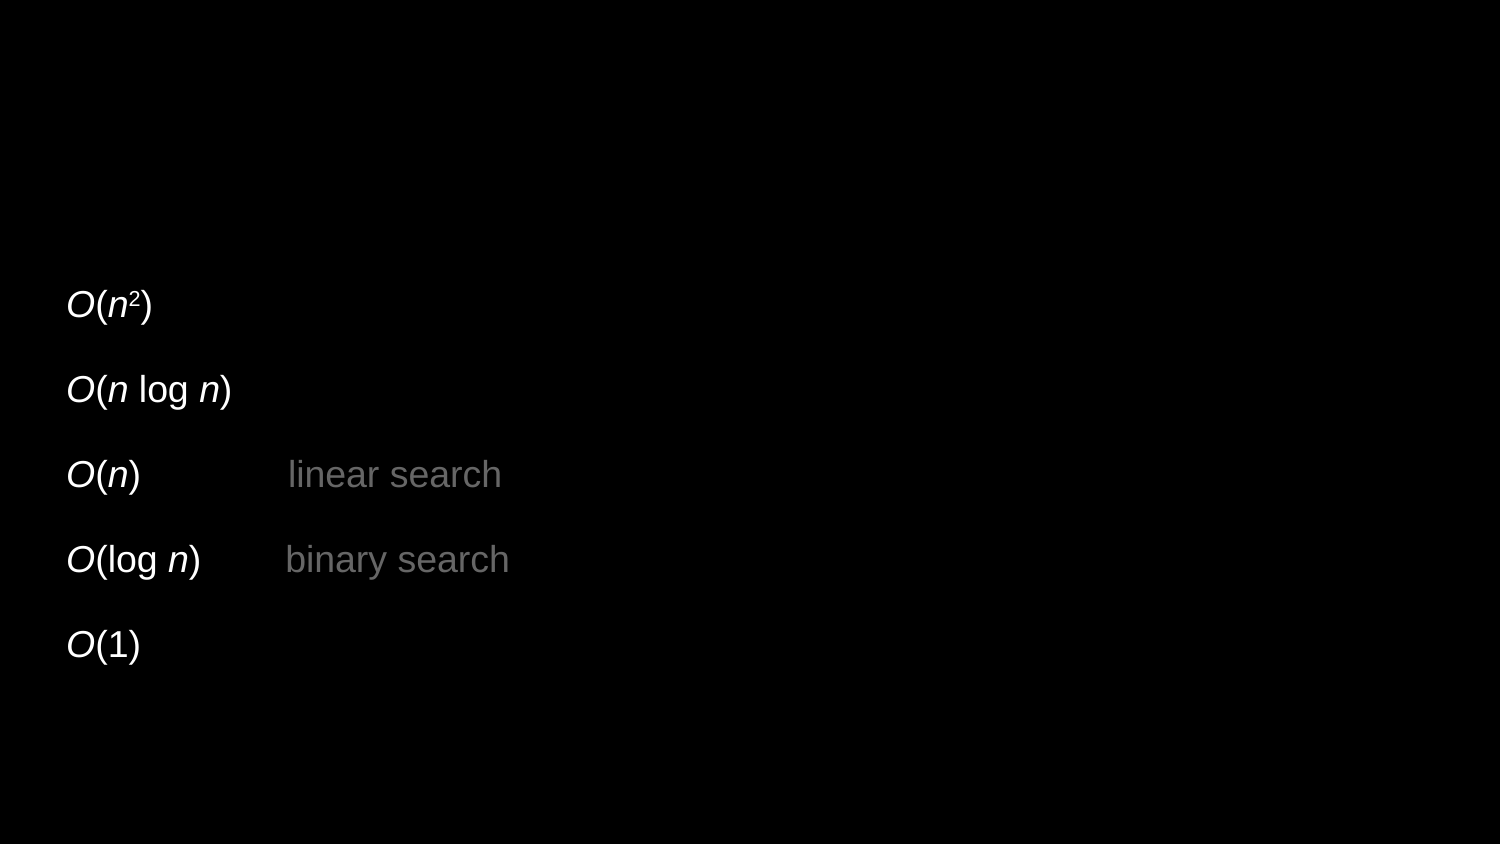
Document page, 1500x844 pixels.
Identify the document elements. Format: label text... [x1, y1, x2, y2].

list O(n2) O(n log n) O(n) linear search O(log n) binary search O(1) [51, 189, 1449, 750]
